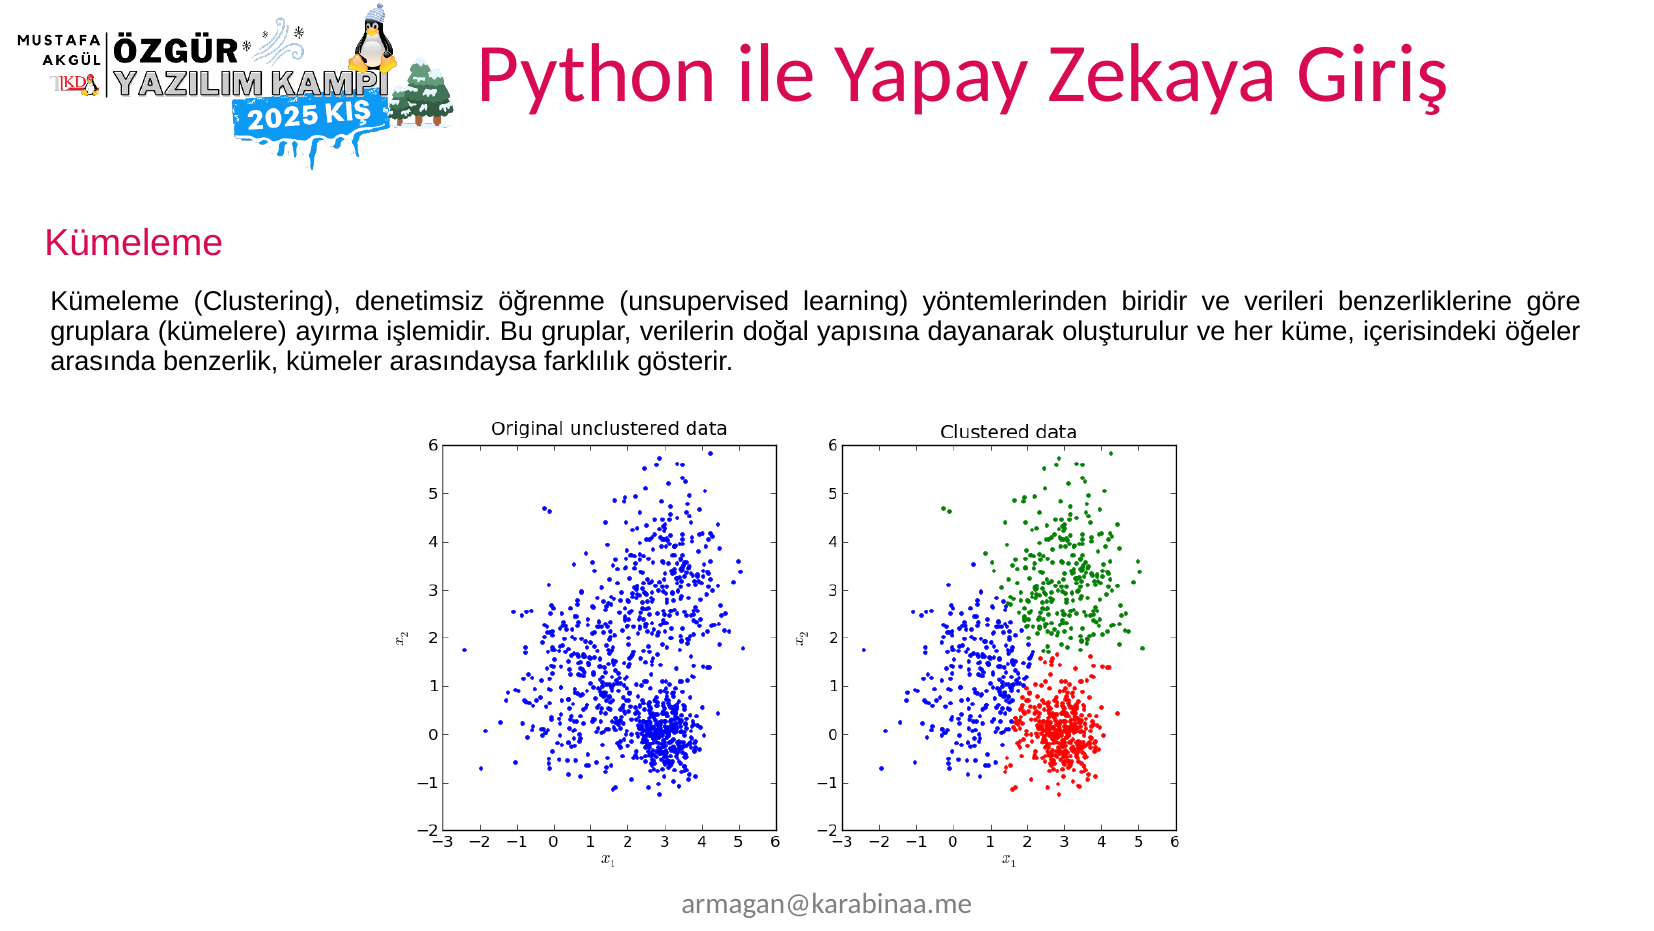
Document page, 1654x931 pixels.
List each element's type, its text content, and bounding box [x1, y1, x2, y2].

text_box Kümeleme [29, 213, 854, 271]
text_box Python ile Yapay Zekaya Giriş [462, 10, 1654, 126]
picture [0, 0, 463, 177]
text_box Kümeleme (Clustering), denetimsiz öğrenme (unsupervised learning) yöntemlerinden biridir ve verileri benzerliklerine göre gruplara (kümelere) ayırma işlemidir. Bu gruplar, verilerin doğal yapısına dayanarak oluşturulur ve her küme, içerisindeki öğeler arasında benzerlik, kümeler arasındaysa farklılık gösterir. [35, 278, 1595, 384]
picture [324, 397, 1269, 878]
text_box armagan@karabinaa.me [0, 877, 1654, 928]
